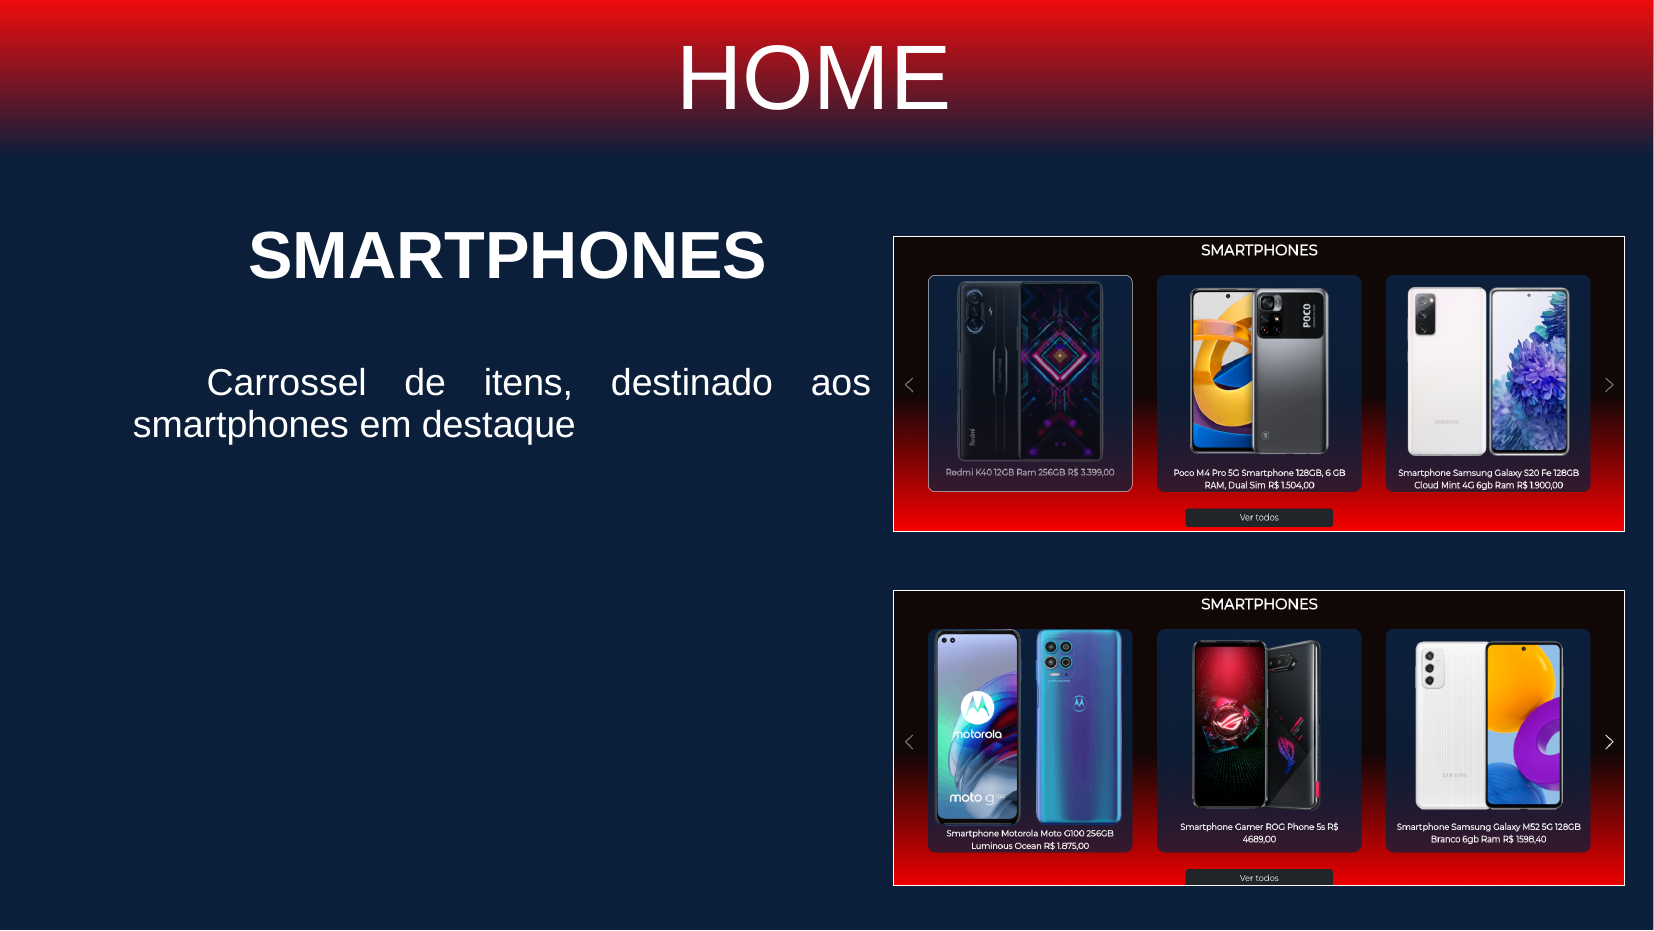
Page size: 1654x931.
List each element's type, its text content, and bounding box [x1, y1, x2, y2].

title HOME [0, 0, 1654, 156]
text_box Carrossel de itens, destinado aos smartphones em destaque [118, 354, 886, 496]
picture [893, 590, 1625, 886]
picture [893, 236, 1625, 532]
list SMARTPHONES [88, 217, 857, 325]
